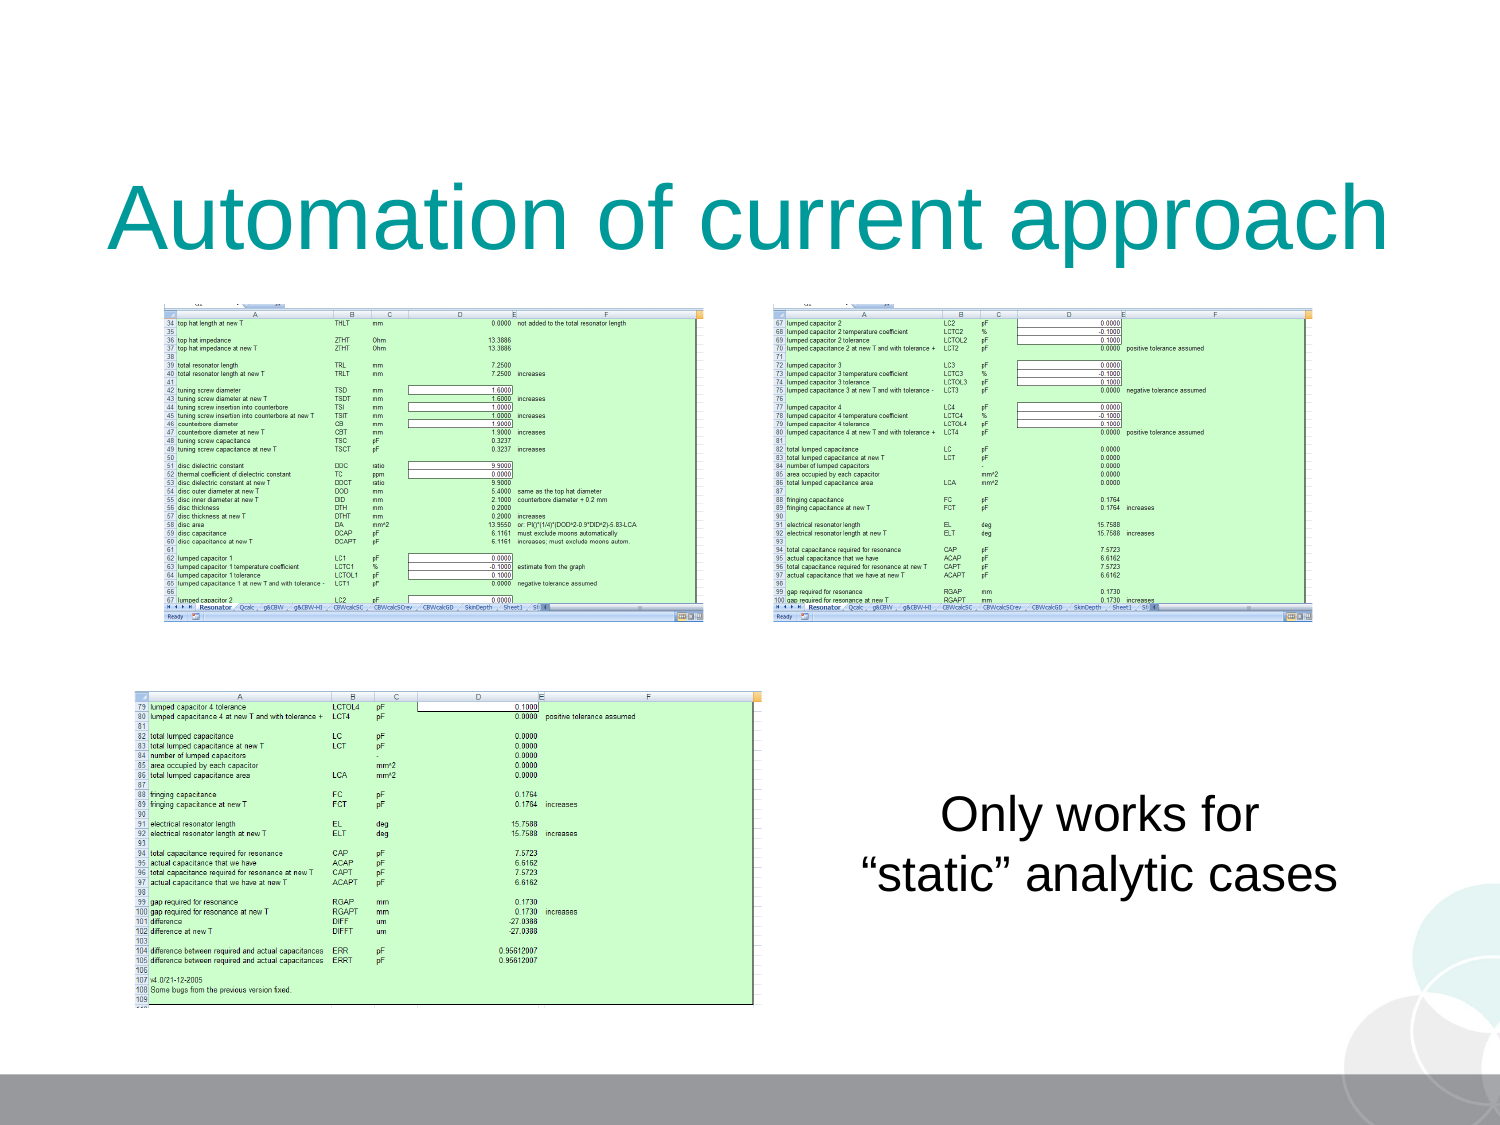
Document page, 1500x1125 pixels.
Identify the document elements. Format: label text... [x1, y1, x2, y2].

title Automation of current approach [62, 137, 1438, 288]
text_box Only works for “static” analytic cases [846, 773, 1355, 909]
picture [164, 304, 704, 622]
picture [773, 304, 1313, 622]
picture [0, 691, 1500, 1125]
